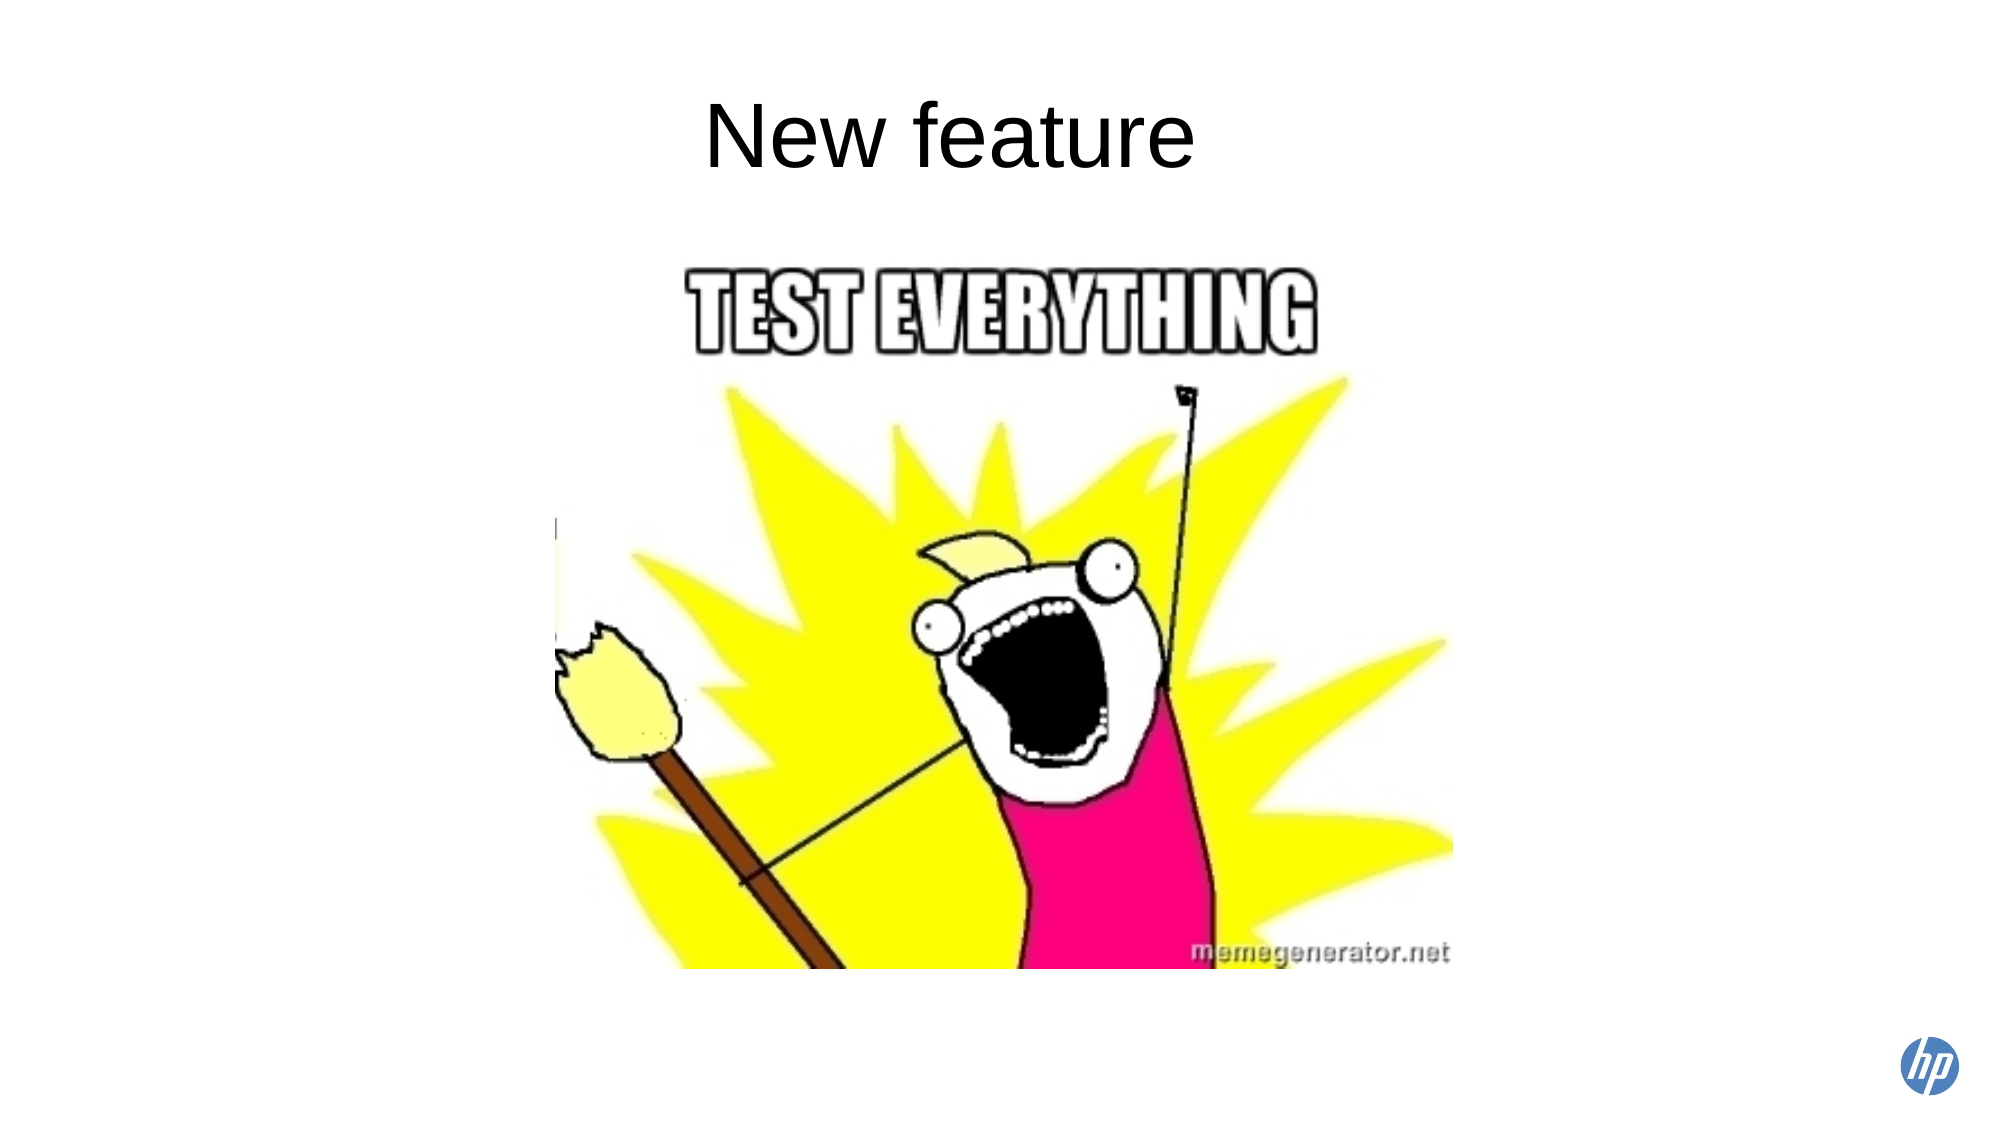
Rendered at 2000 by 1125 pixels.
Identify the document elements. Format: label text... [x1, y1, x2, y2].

title New feature [200, 8, 1701, 264]
picture [555, 254, 1453, 969]
